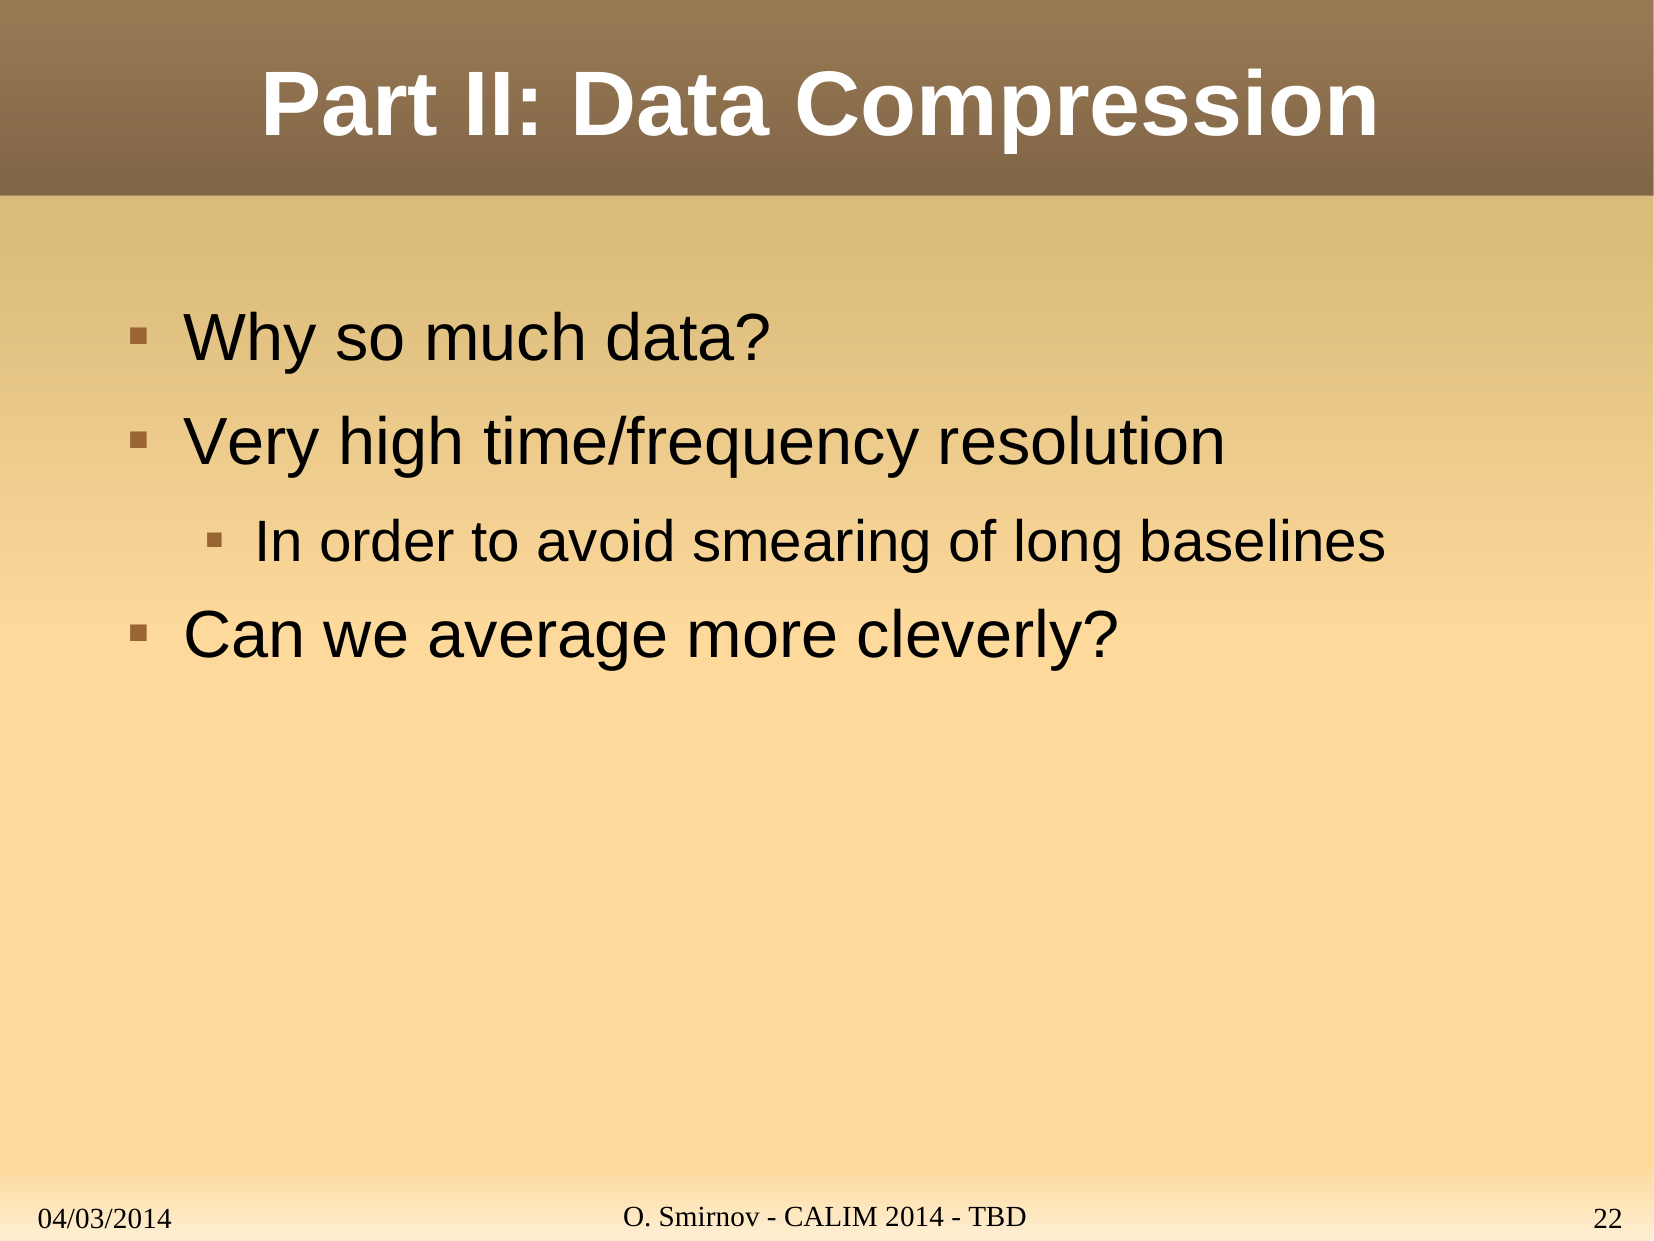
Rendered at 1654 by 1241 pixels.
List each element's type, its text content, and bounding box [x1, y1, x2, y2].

list Why so much data? Very high time/frequency resolution In order to avoid smearing of long baselines Can we average more cleverly? [112, 300, 1601, 1119]
title Part II: Data Compression [76, 0, 1565, 208]
picture [0, 0, 1654, 1241]
